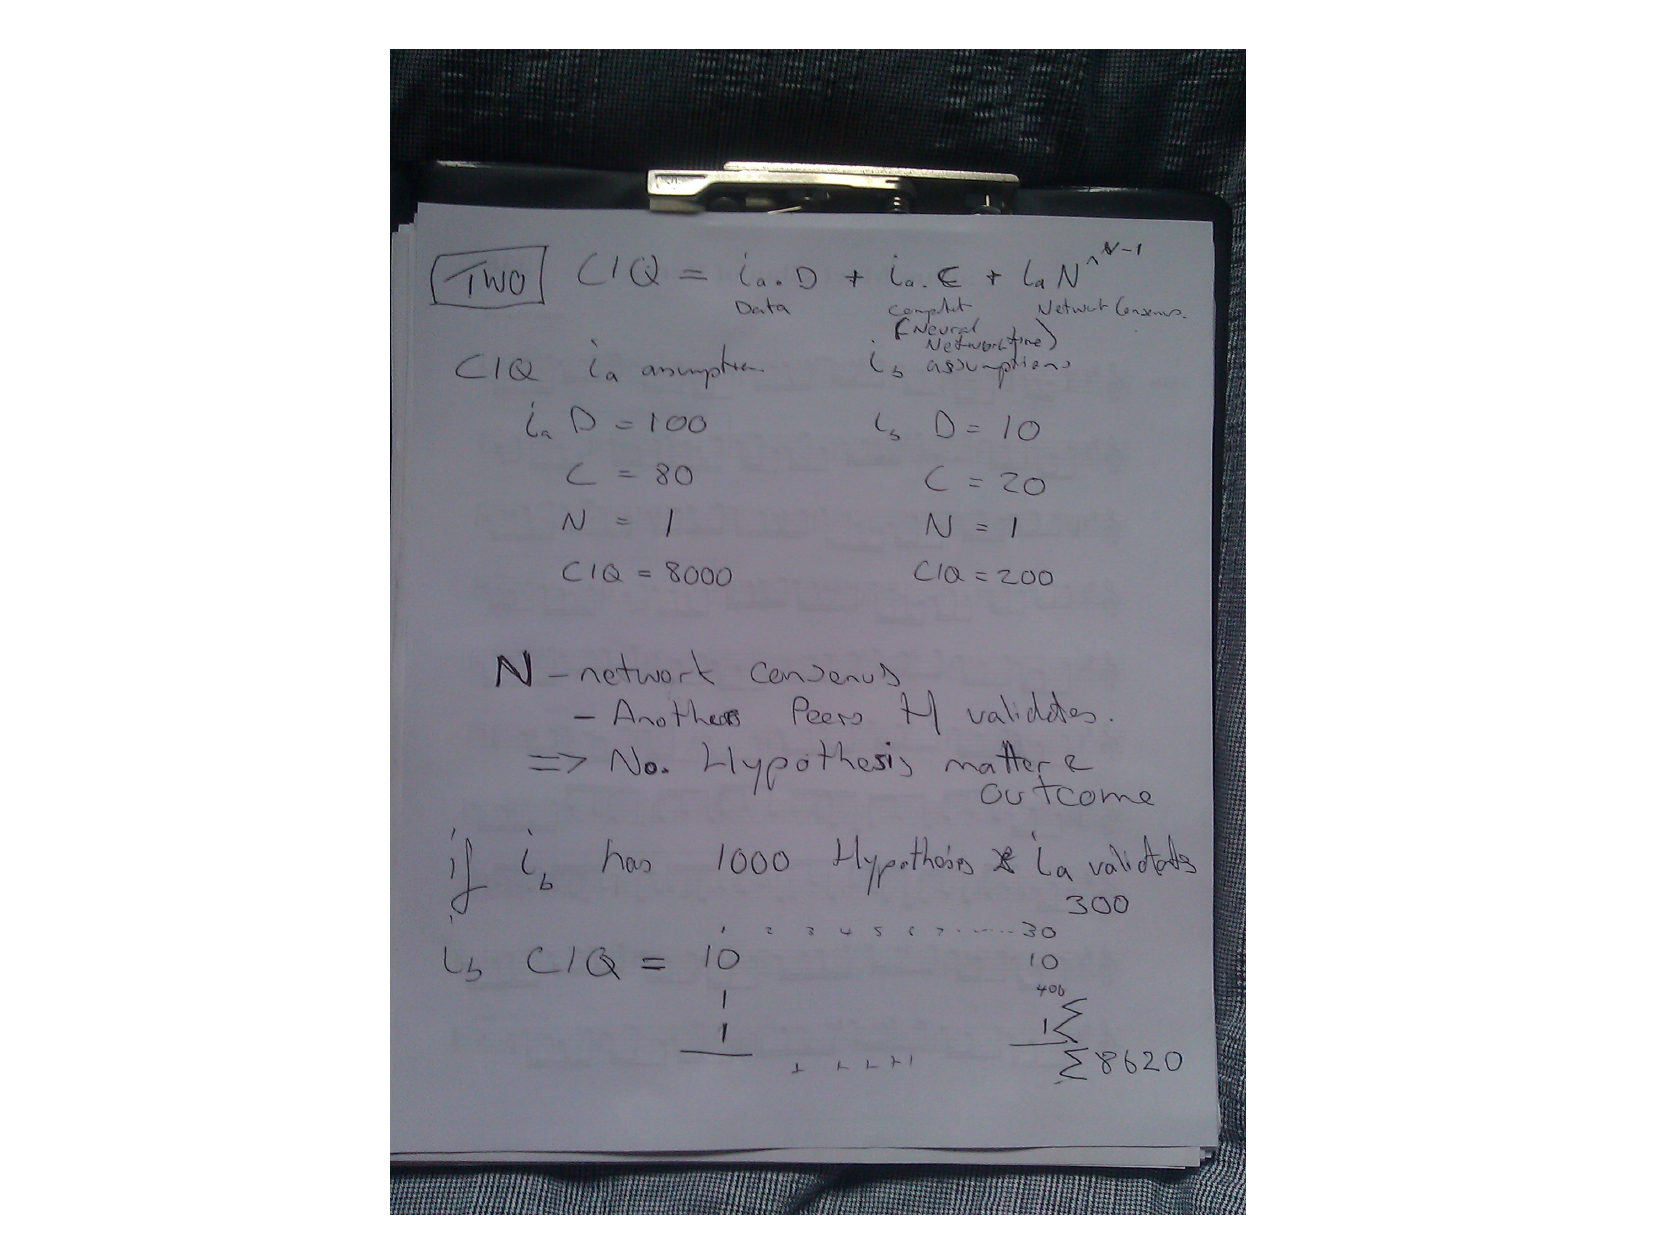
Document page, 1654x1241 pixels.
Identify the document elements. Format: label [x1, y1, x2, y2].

picture [390, 49, 1246, 1216]
